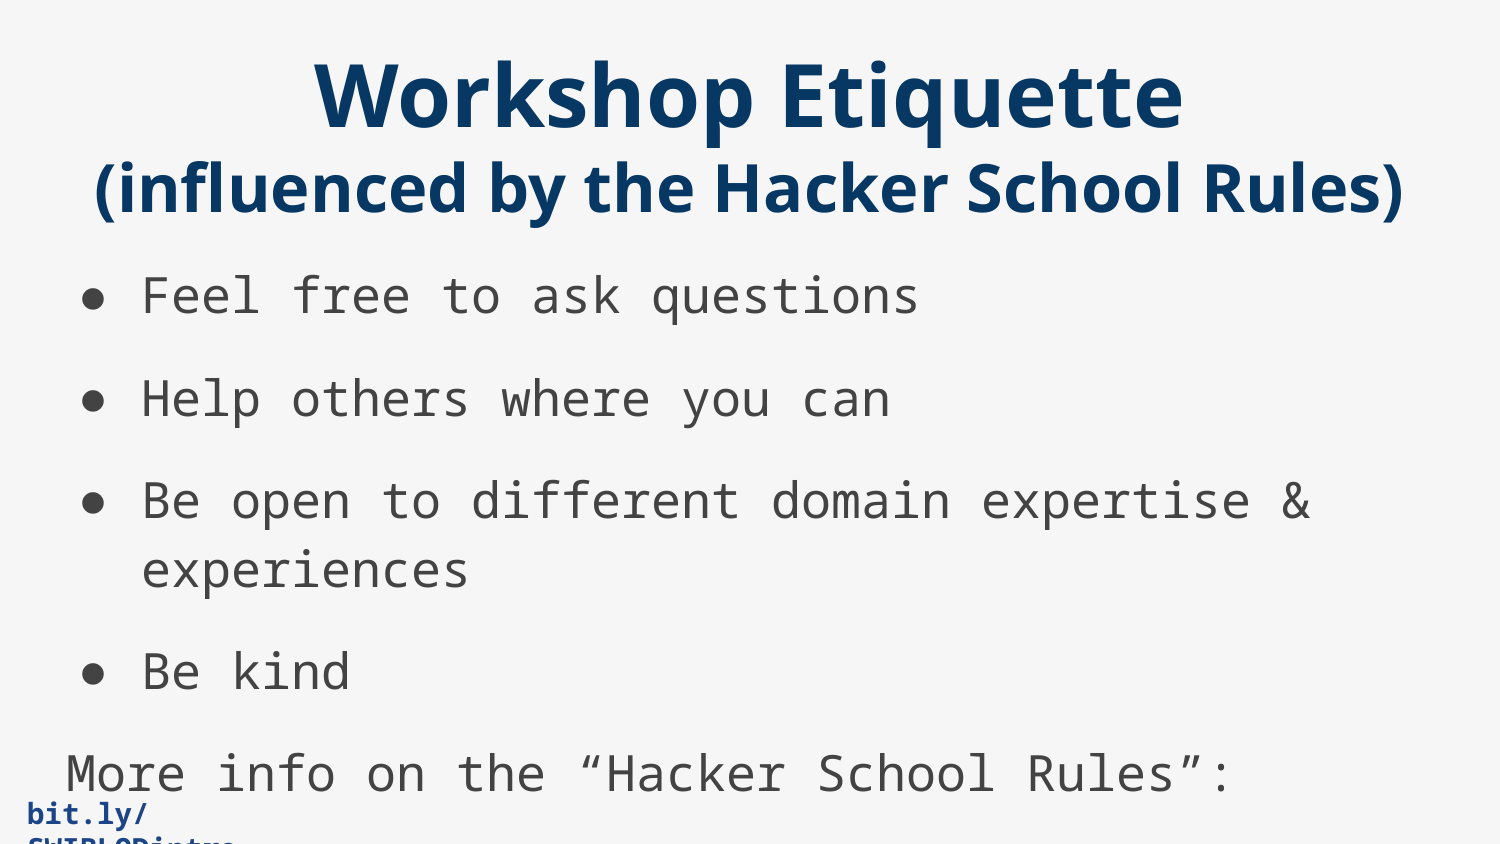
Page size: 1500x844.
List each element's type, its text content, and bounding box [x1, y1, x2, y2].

text_box Feel free to ask questions Help others where you can Be open to different domain expertise & experiences Be kind More info on the “Hacker School Rules”: https://www.recurse.com/blog/38-subtle-isms-at-hacker-school https://www.recurse.com/manual#sub-sec-social-rules [51, 239, 1449, 793]
text_box Workshop Etiquette (influenced by the Hacker School Rules) [28, 25, 1471, 240]
